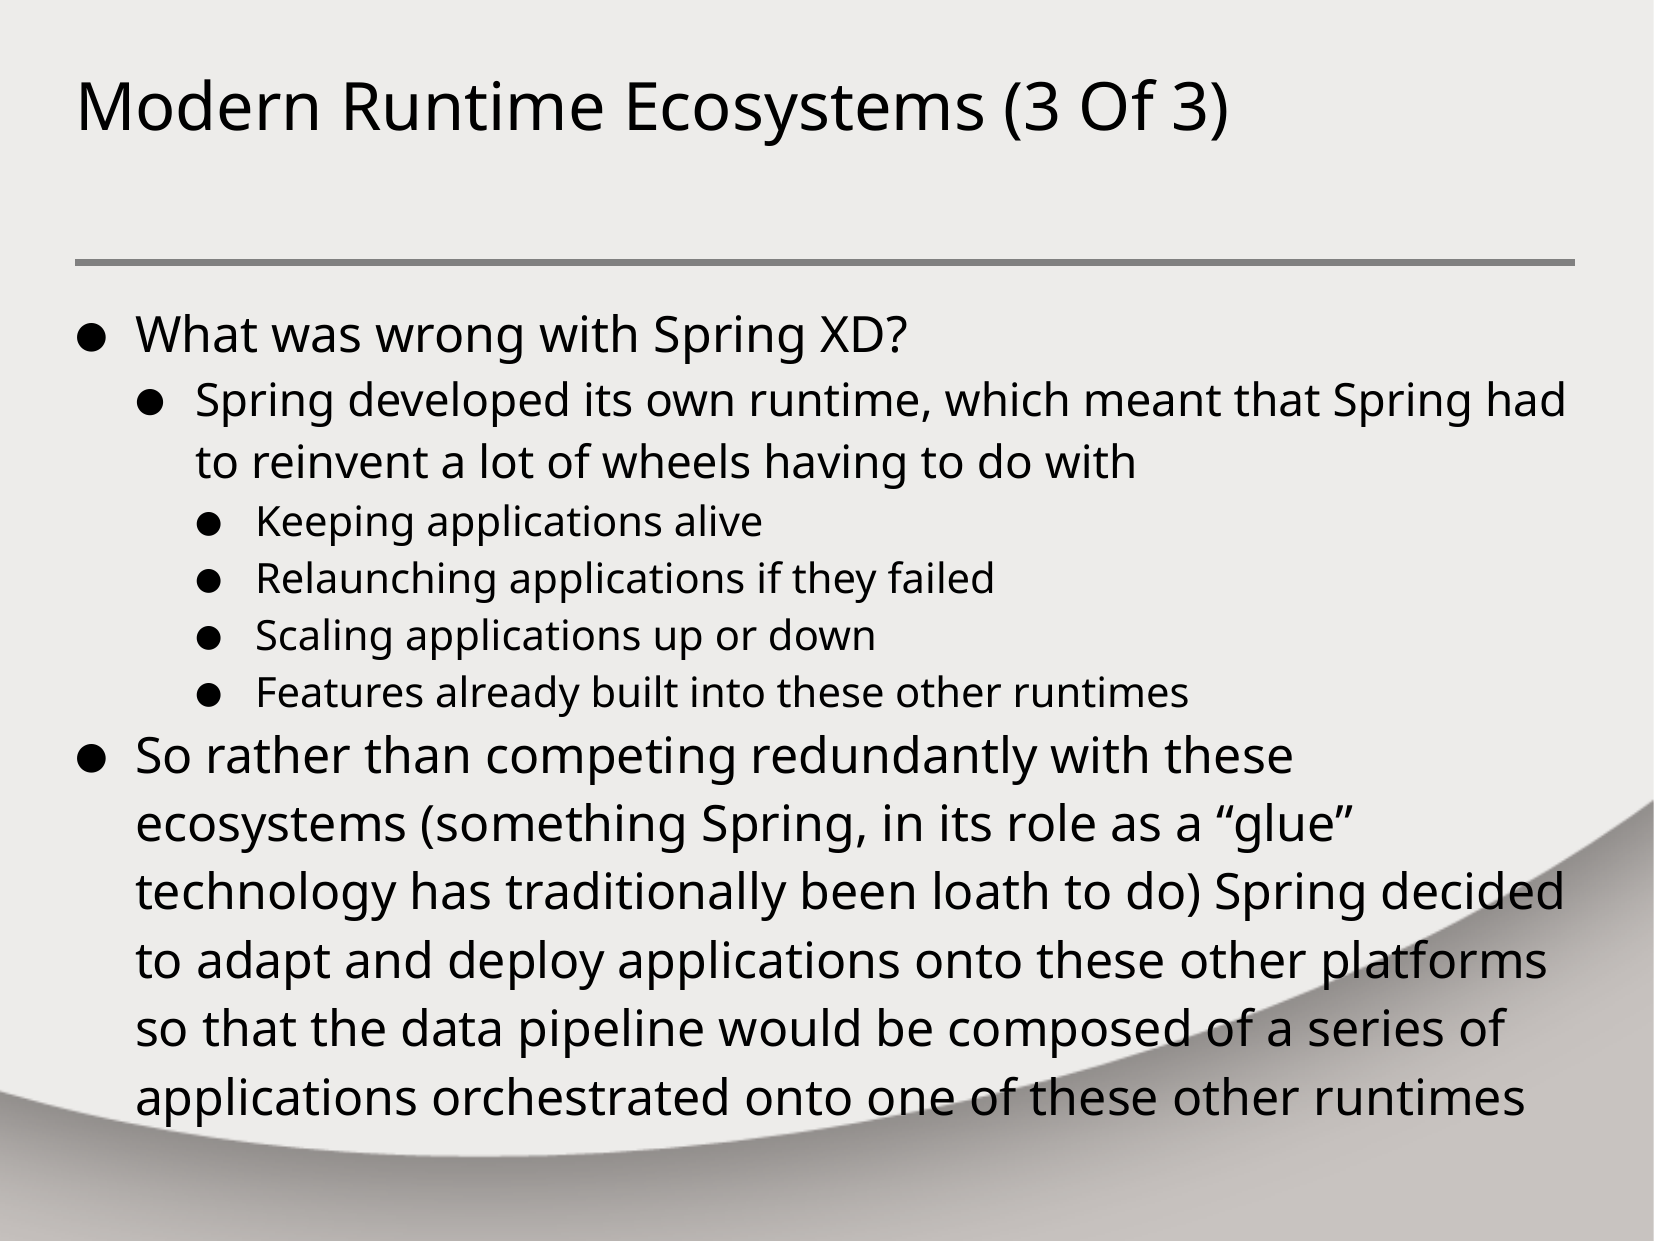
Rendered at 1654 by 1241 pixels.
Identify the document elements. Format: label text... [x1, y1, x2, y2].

title Modern Runtime Ecosystems (3 Of 3) [75, 75, 1576, 226]
list What was wrong with Spring XD? Spring developed its own runtime, which meant that Spring had to reinvent a lot of wheels having to do with Keeping applications alive Relaunching applications if they failed Scaling applications up or down Features already built into these other runtimes So rather than competing redundantly with these ecosystems (something Spring, in its role as a “glue” technology has traditionally been loath to do) Spring decided to adapt and deploy applications onto these other platforms so that the data pipeline would be composed of a series of applications orchestrated onto one of these other runtimes [75, 298, 1576, 1163]
picture [0, 0, 1654, 1241]
